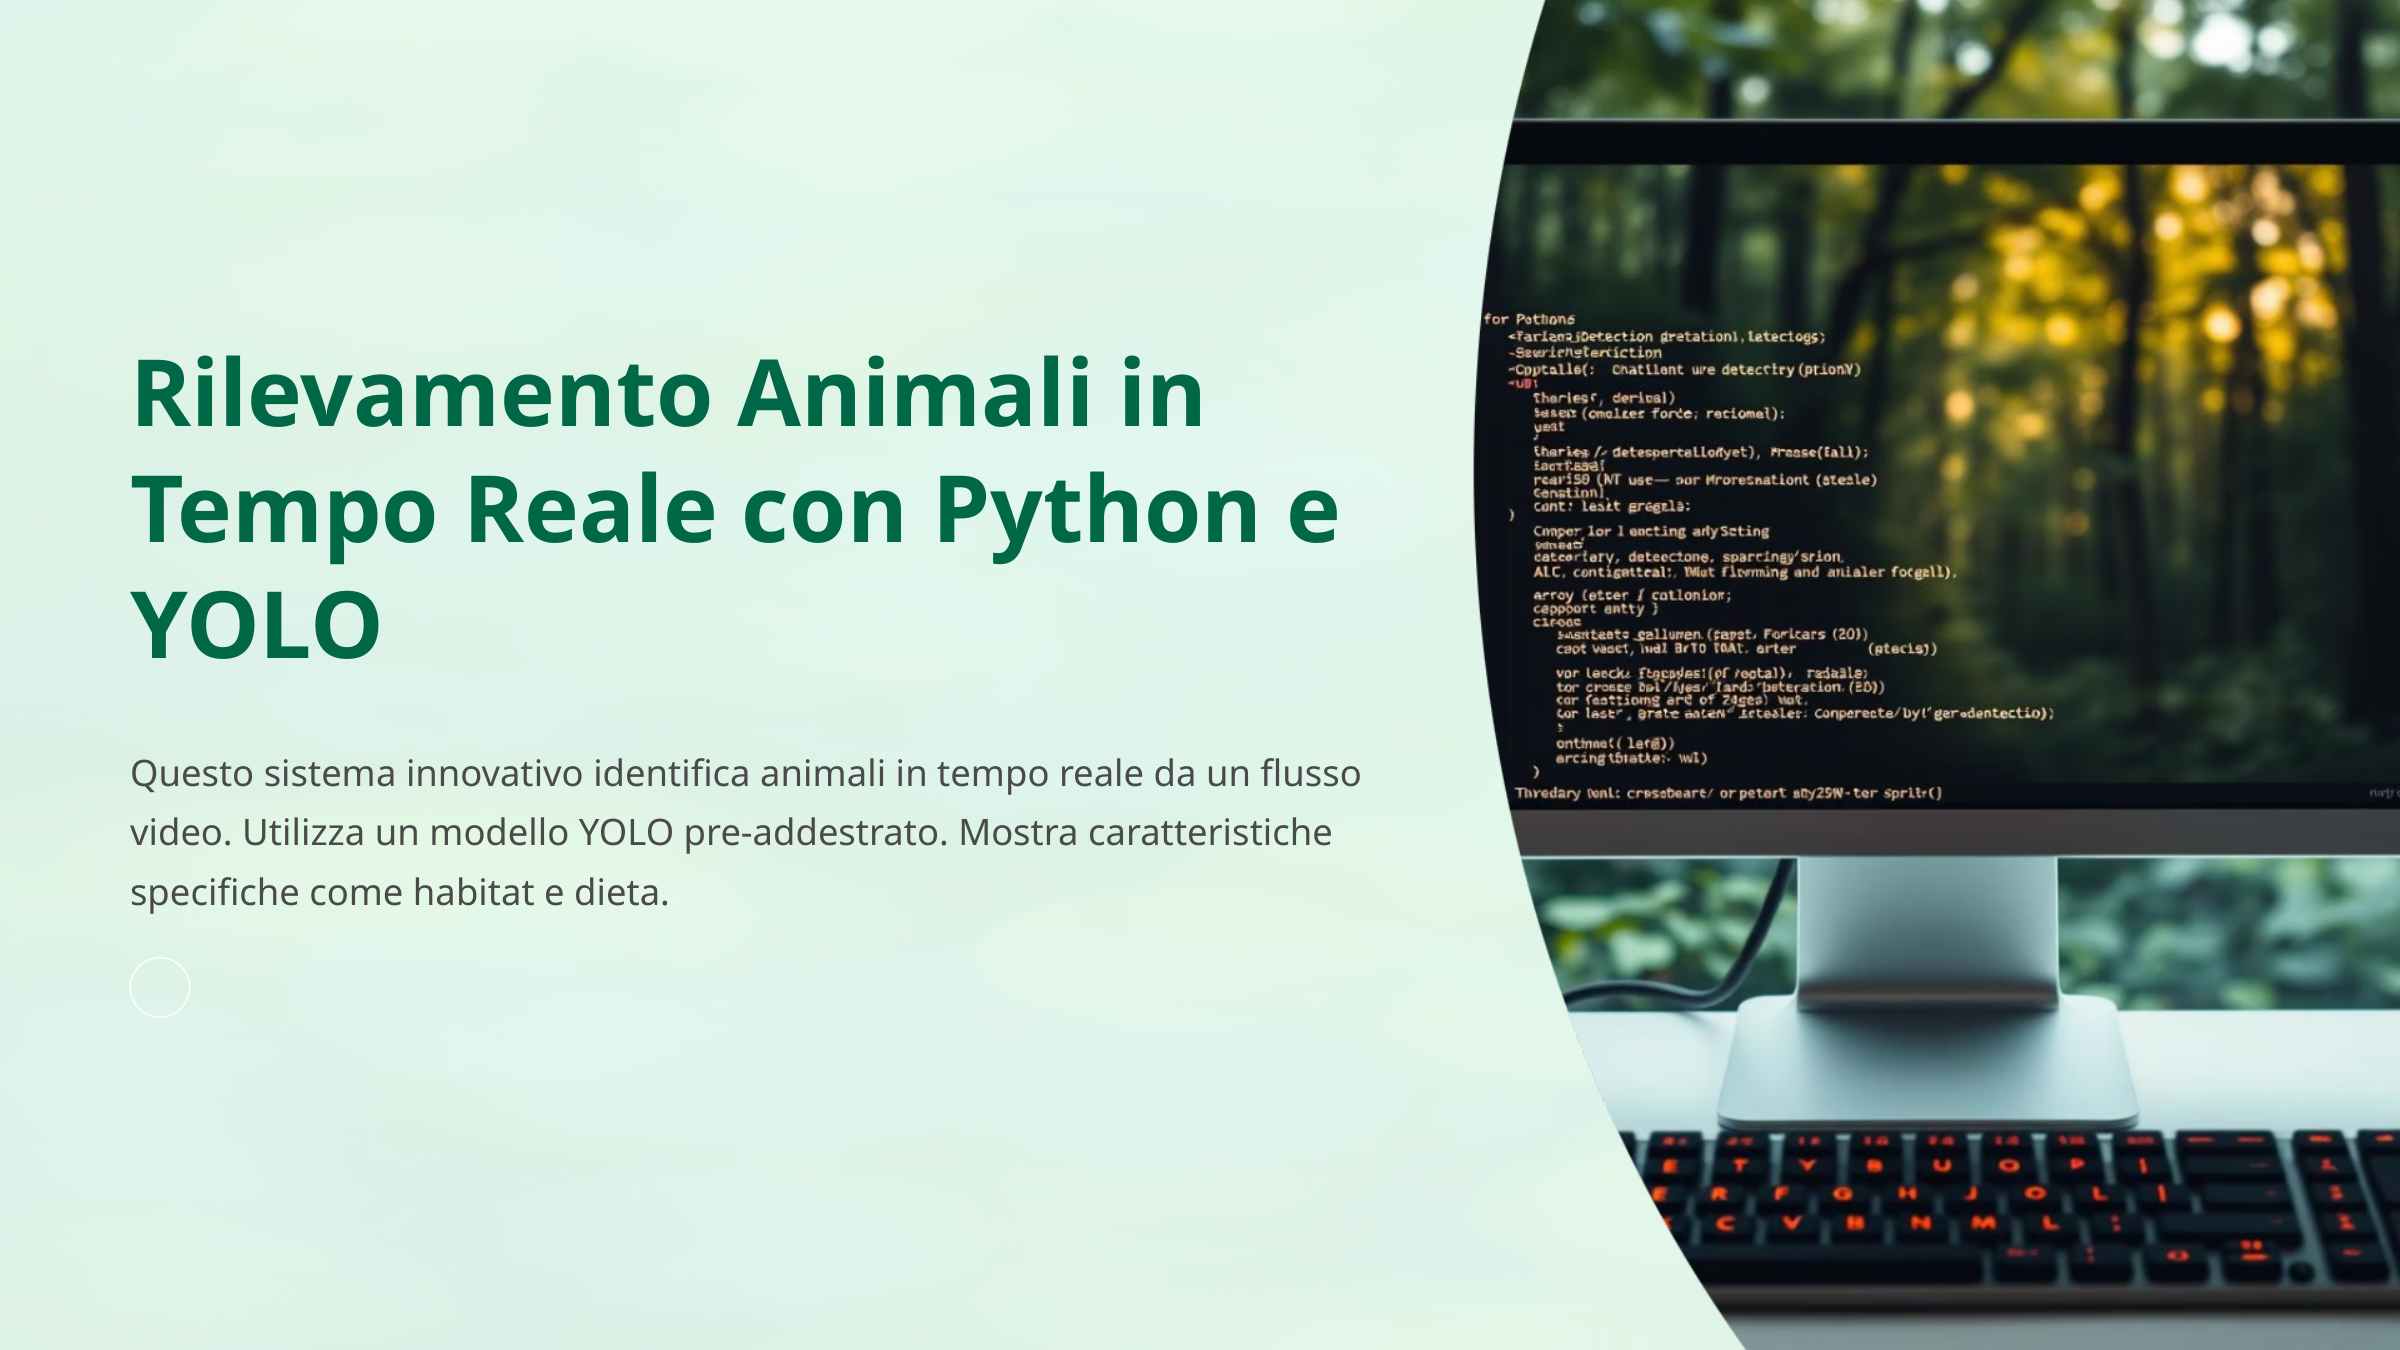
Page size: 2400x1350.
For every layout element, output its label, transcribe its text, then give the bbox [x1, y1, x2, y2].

picture [1455, 0, 2400, 1350]
text_box Questo sistema innovativo identifica animali in tempo reale da un flusso video. Utilizza un modello YOLO pre-addestrato. Mostra caratteristiche specifiche come habitat e dieta. [130, 734, 1370, 913]
text_box Rilevamento Animali in Tempo Reale con Python e YOLO [130, 329, 1370, 679]
